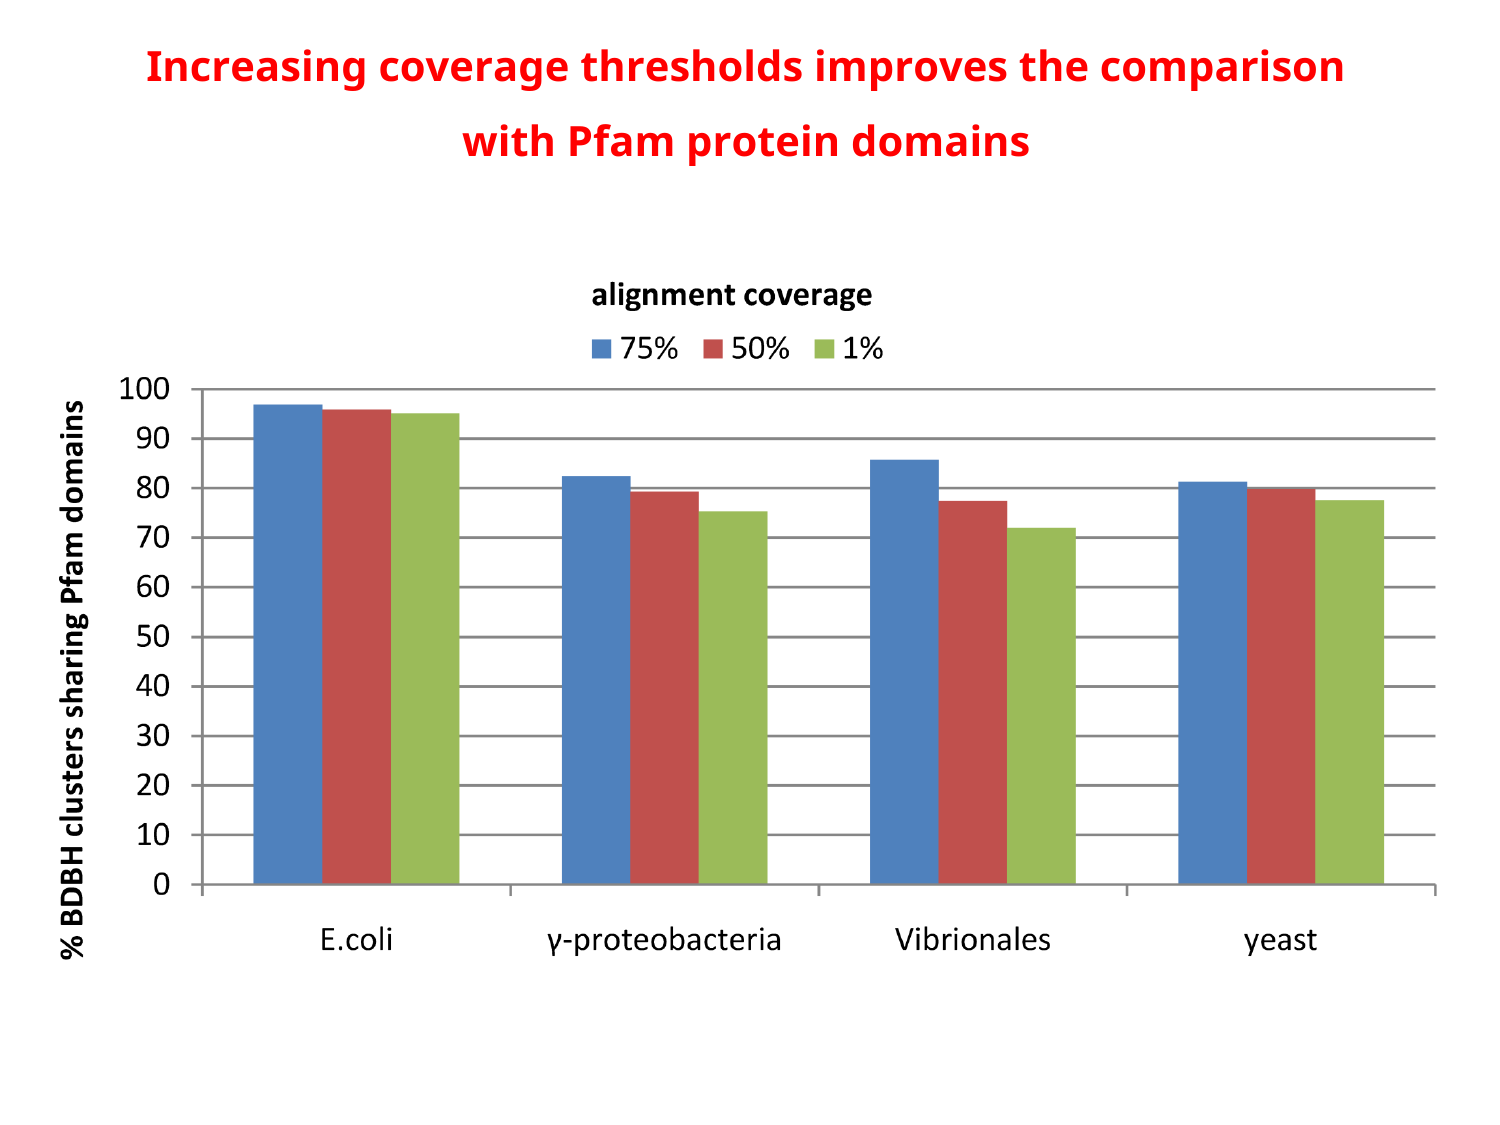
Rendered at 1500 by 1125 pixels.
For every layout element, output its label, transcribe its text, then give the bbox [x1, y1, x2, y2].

text_box Increasing coverage thresholds improves the comparison with Pfam protein domains [131, 7, 1373, 173]
picture [17, 278, 1460, 985]
